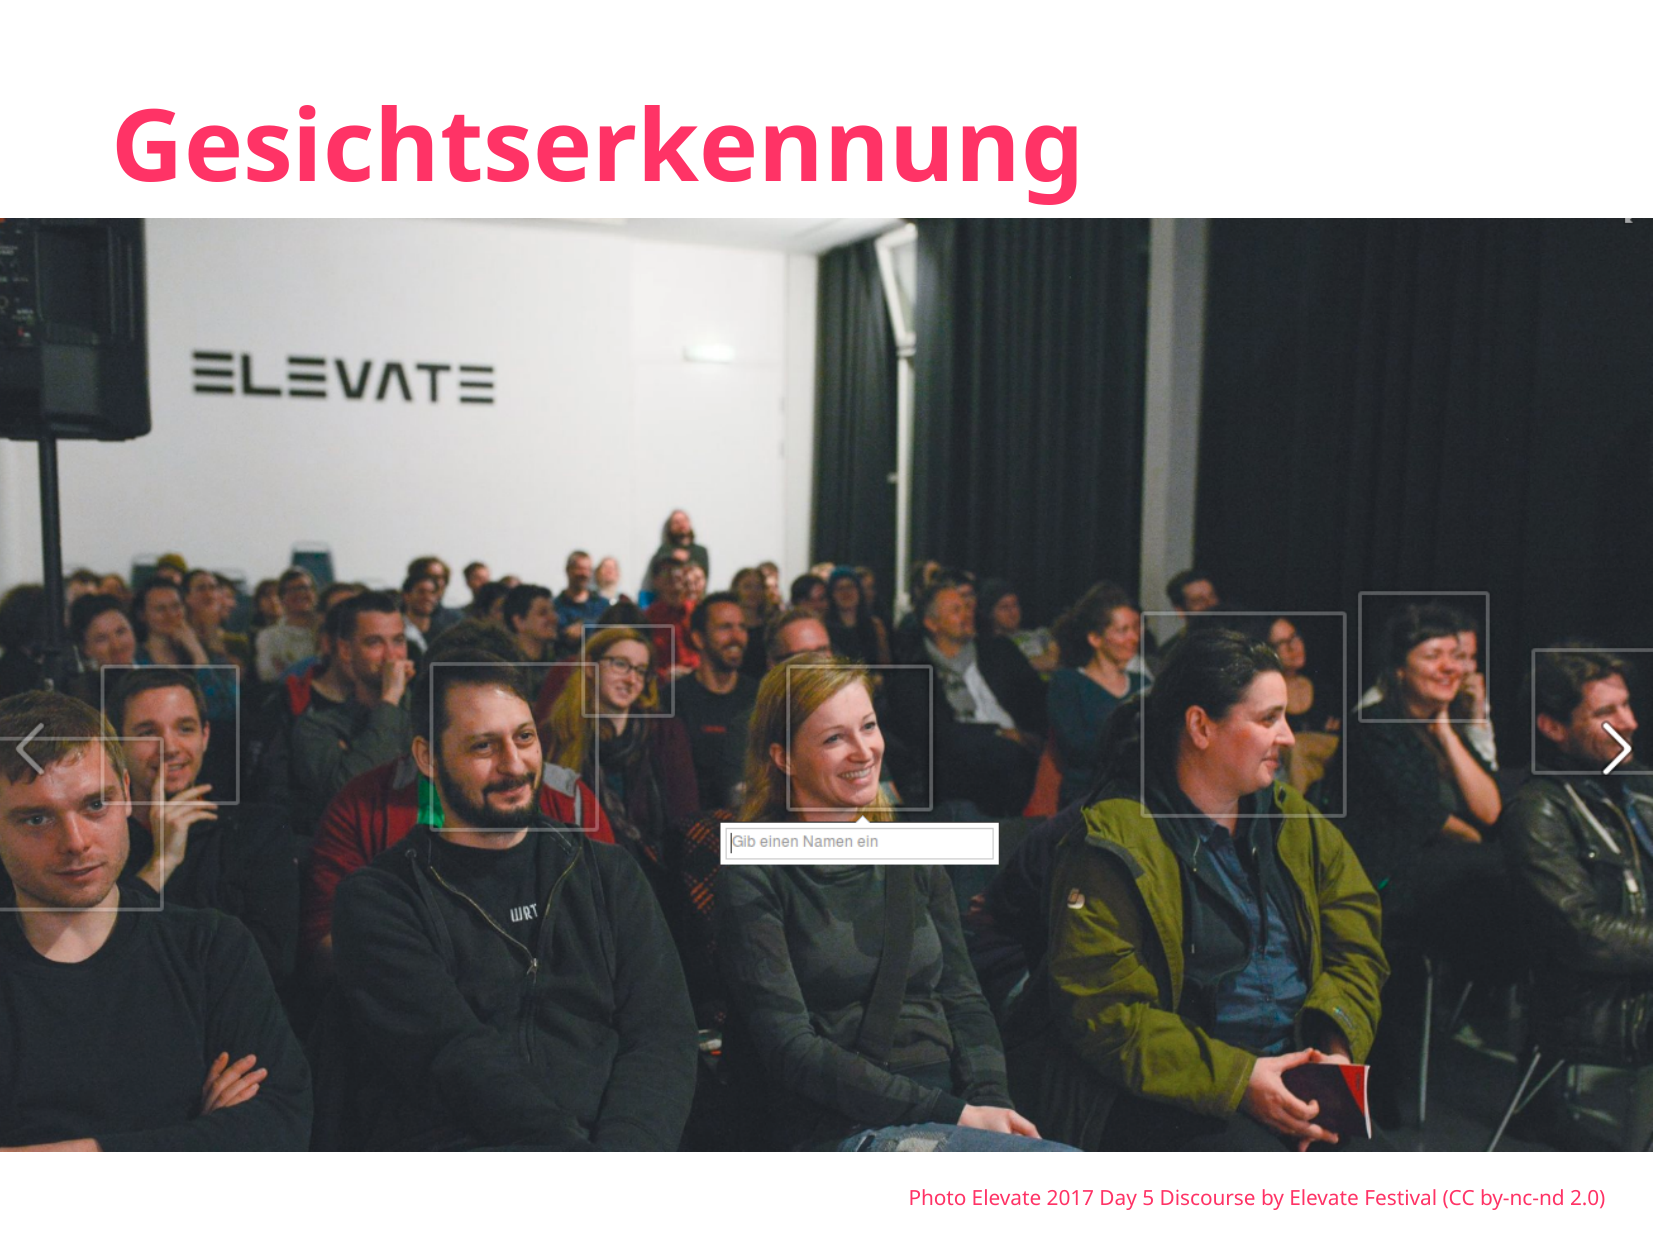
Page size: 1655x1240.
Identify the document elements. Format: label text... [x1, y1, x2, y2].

text_box Gesichtserkennung [96, 67, 1447, 195]
text_box Photo Elevate 2017 Day 5 Discourse by Elevate Festival (CC by-nc-nd 2.0) [735, 1175, 1621, 1214]
picture [0, 218, 1653, 1152]
